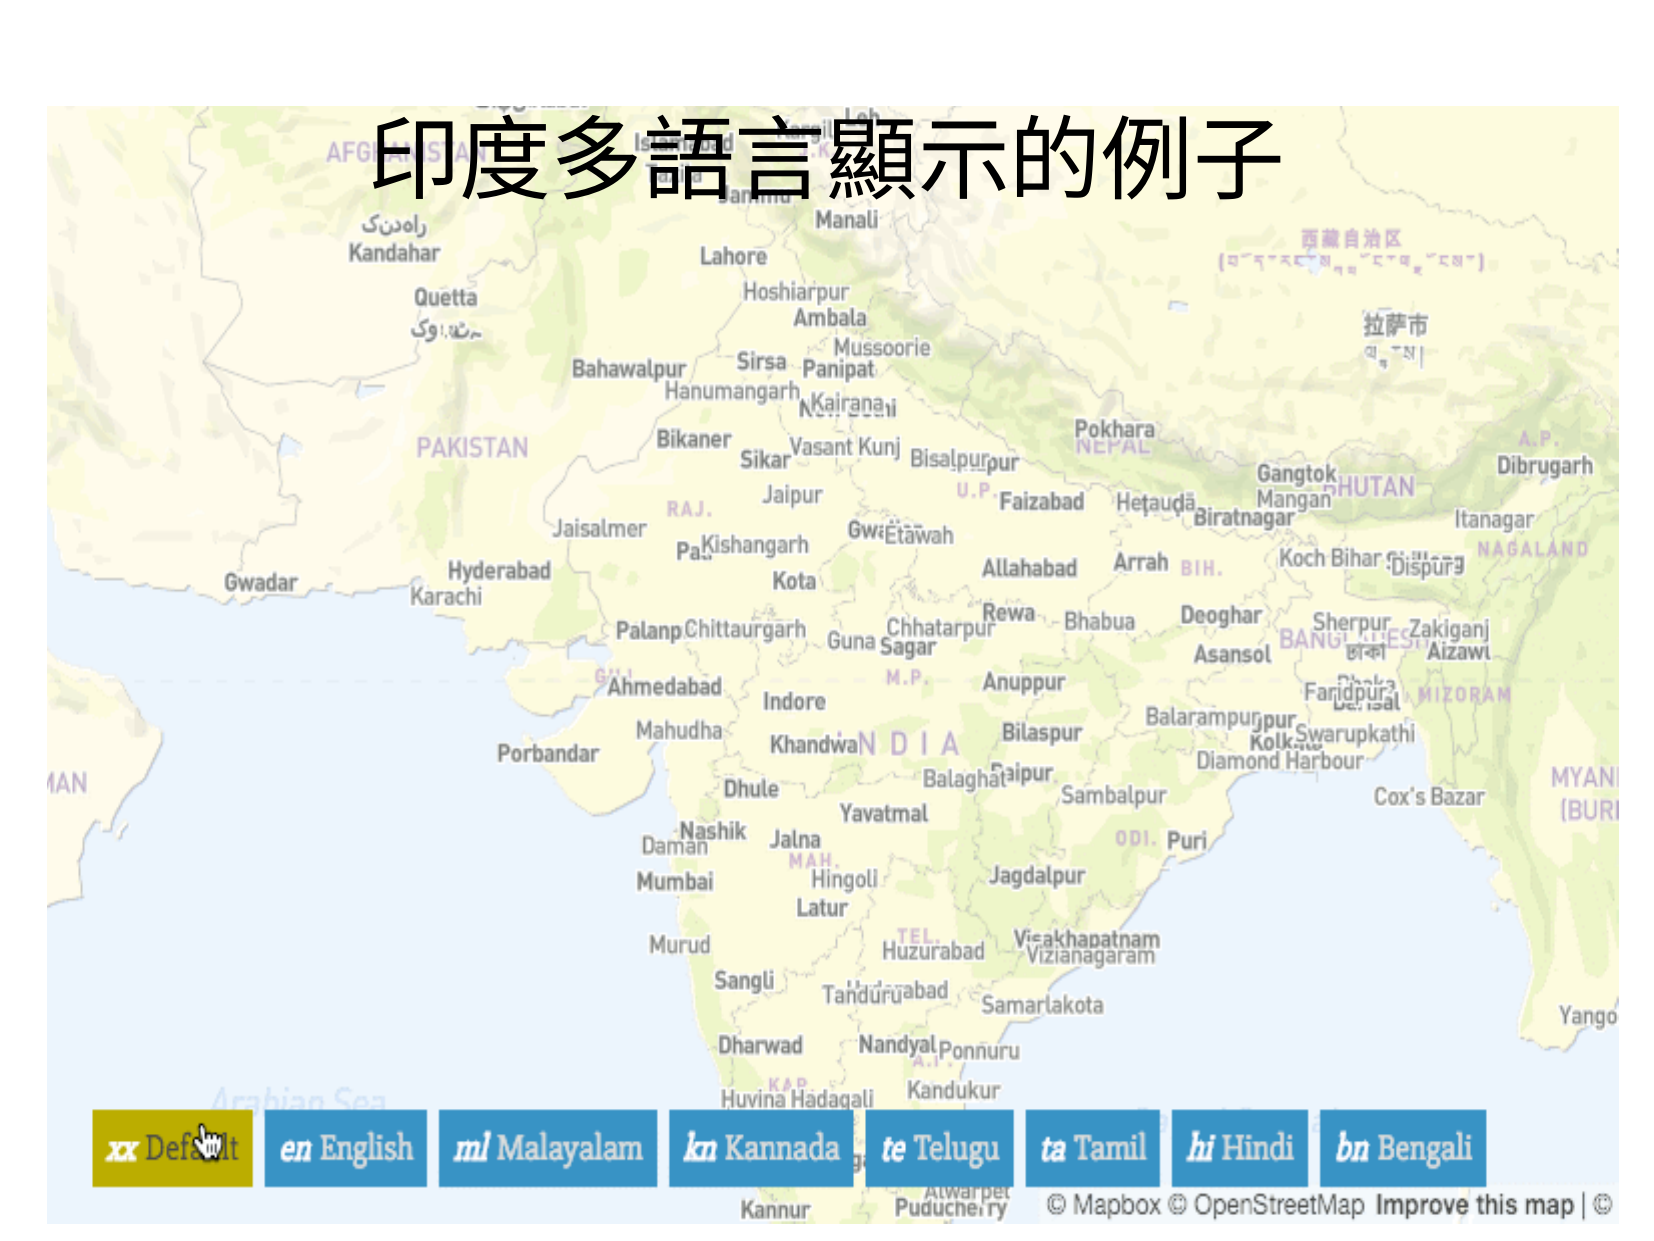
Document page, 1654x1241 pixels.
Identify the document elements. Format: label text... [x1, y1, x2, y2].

title 印度多語言顯示的例子 [82, 49, 1571, 257]
picture [47, 106, 1619, 1224]
